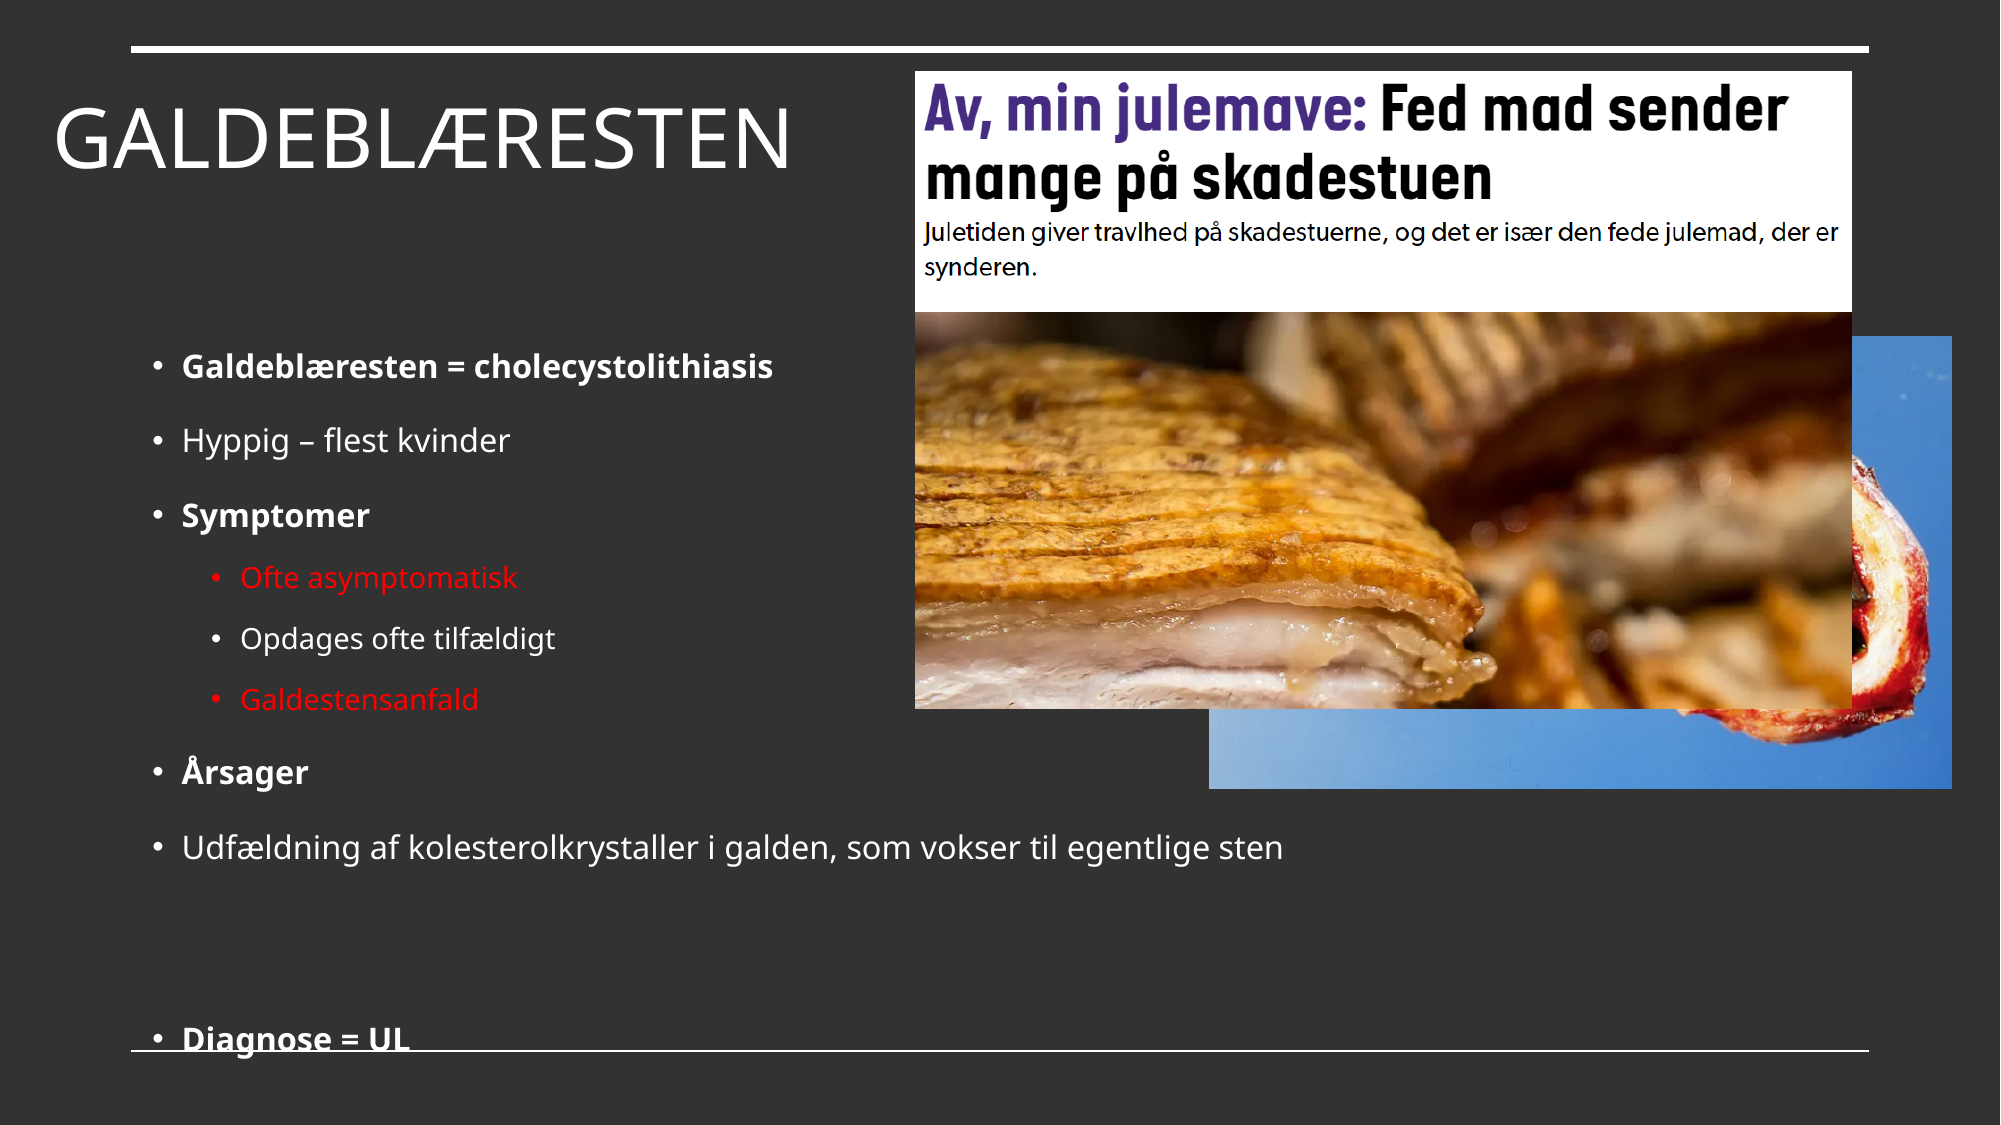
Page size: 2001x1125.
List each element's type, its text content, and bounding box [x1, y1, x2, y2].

title Galdeblæresten [37, 77, 915, 292]
list Galdeblæresten = cholecystolithiasis Hyppig – flest kvinder Symptomer Ofte asymptomatisk Opdages ofte tilfældigt Galdestensanfald Årsager Udfældning af kolesterolkrystaller i galden, som vokser til egentlige sten Diagnose = UL [137, 318, 1305, 1070]
picture [915, 71, 1952, 789]
